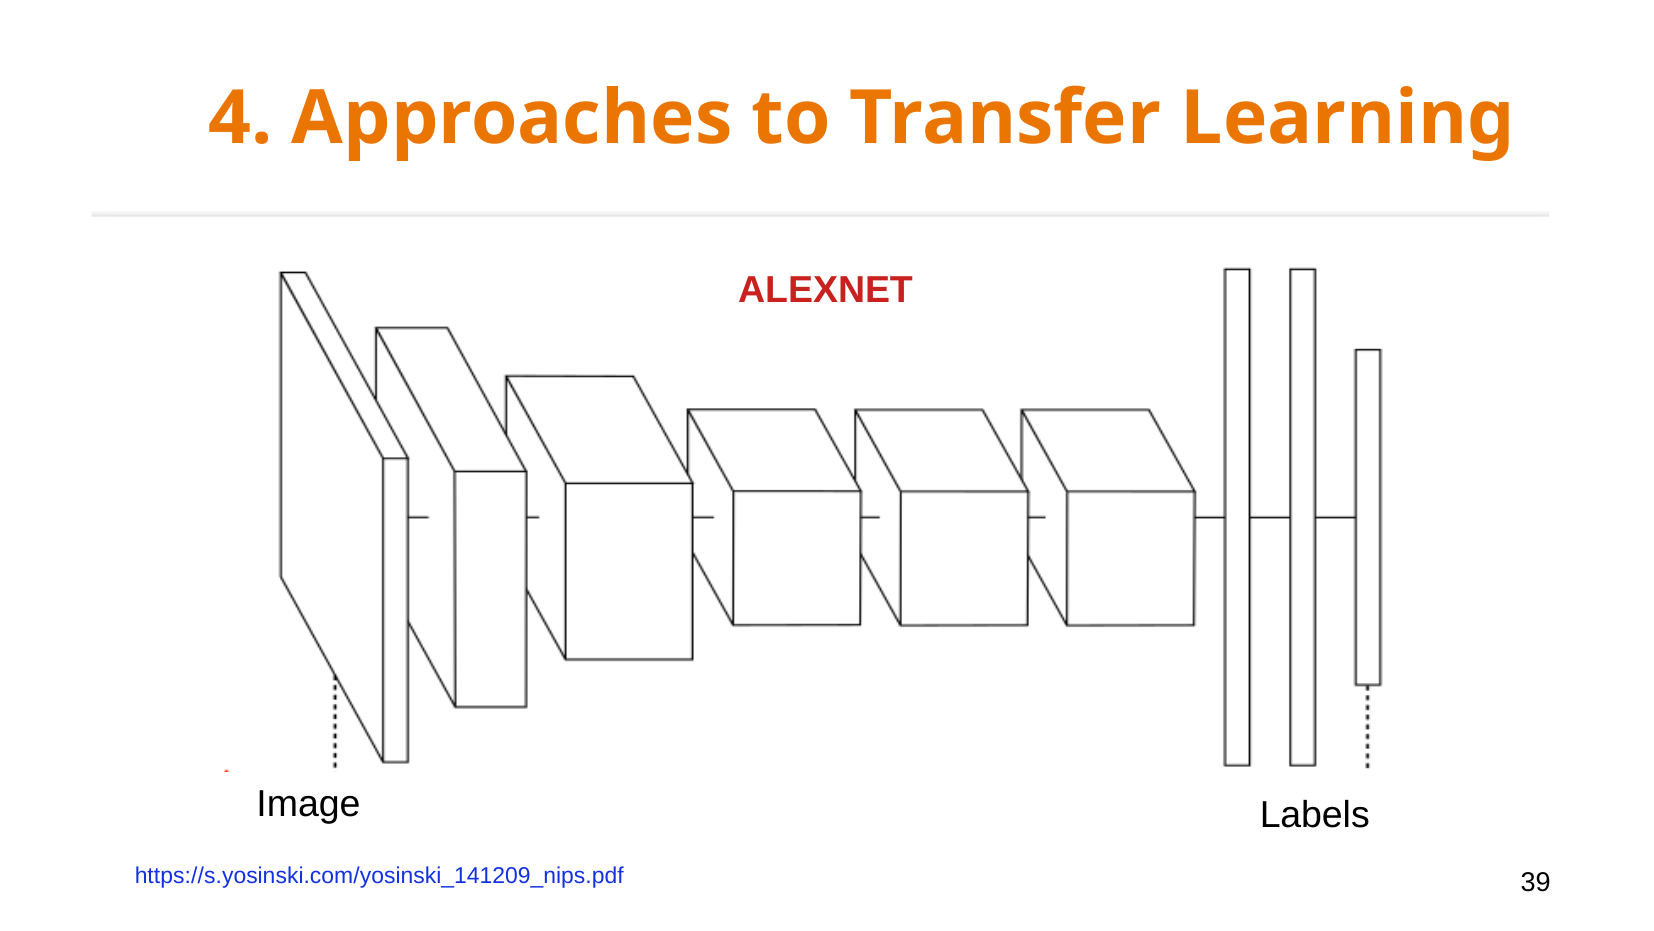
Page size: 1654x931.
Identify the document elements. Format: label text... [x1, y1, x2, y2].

text_box https://s.yosinski.com/yosinski_141209_nips.pdf [120, 855, 676, 896]
text_box Labels [1245, 786, 1442, 843]
text_box Image [241, 774, 438, 832]
picture [91, 211, 1550, 772]
text_box ALEXNET [723, 261, 1004, 361]
title 4. Approaches to Transfer Learning [82, 37, 1571, 193]
